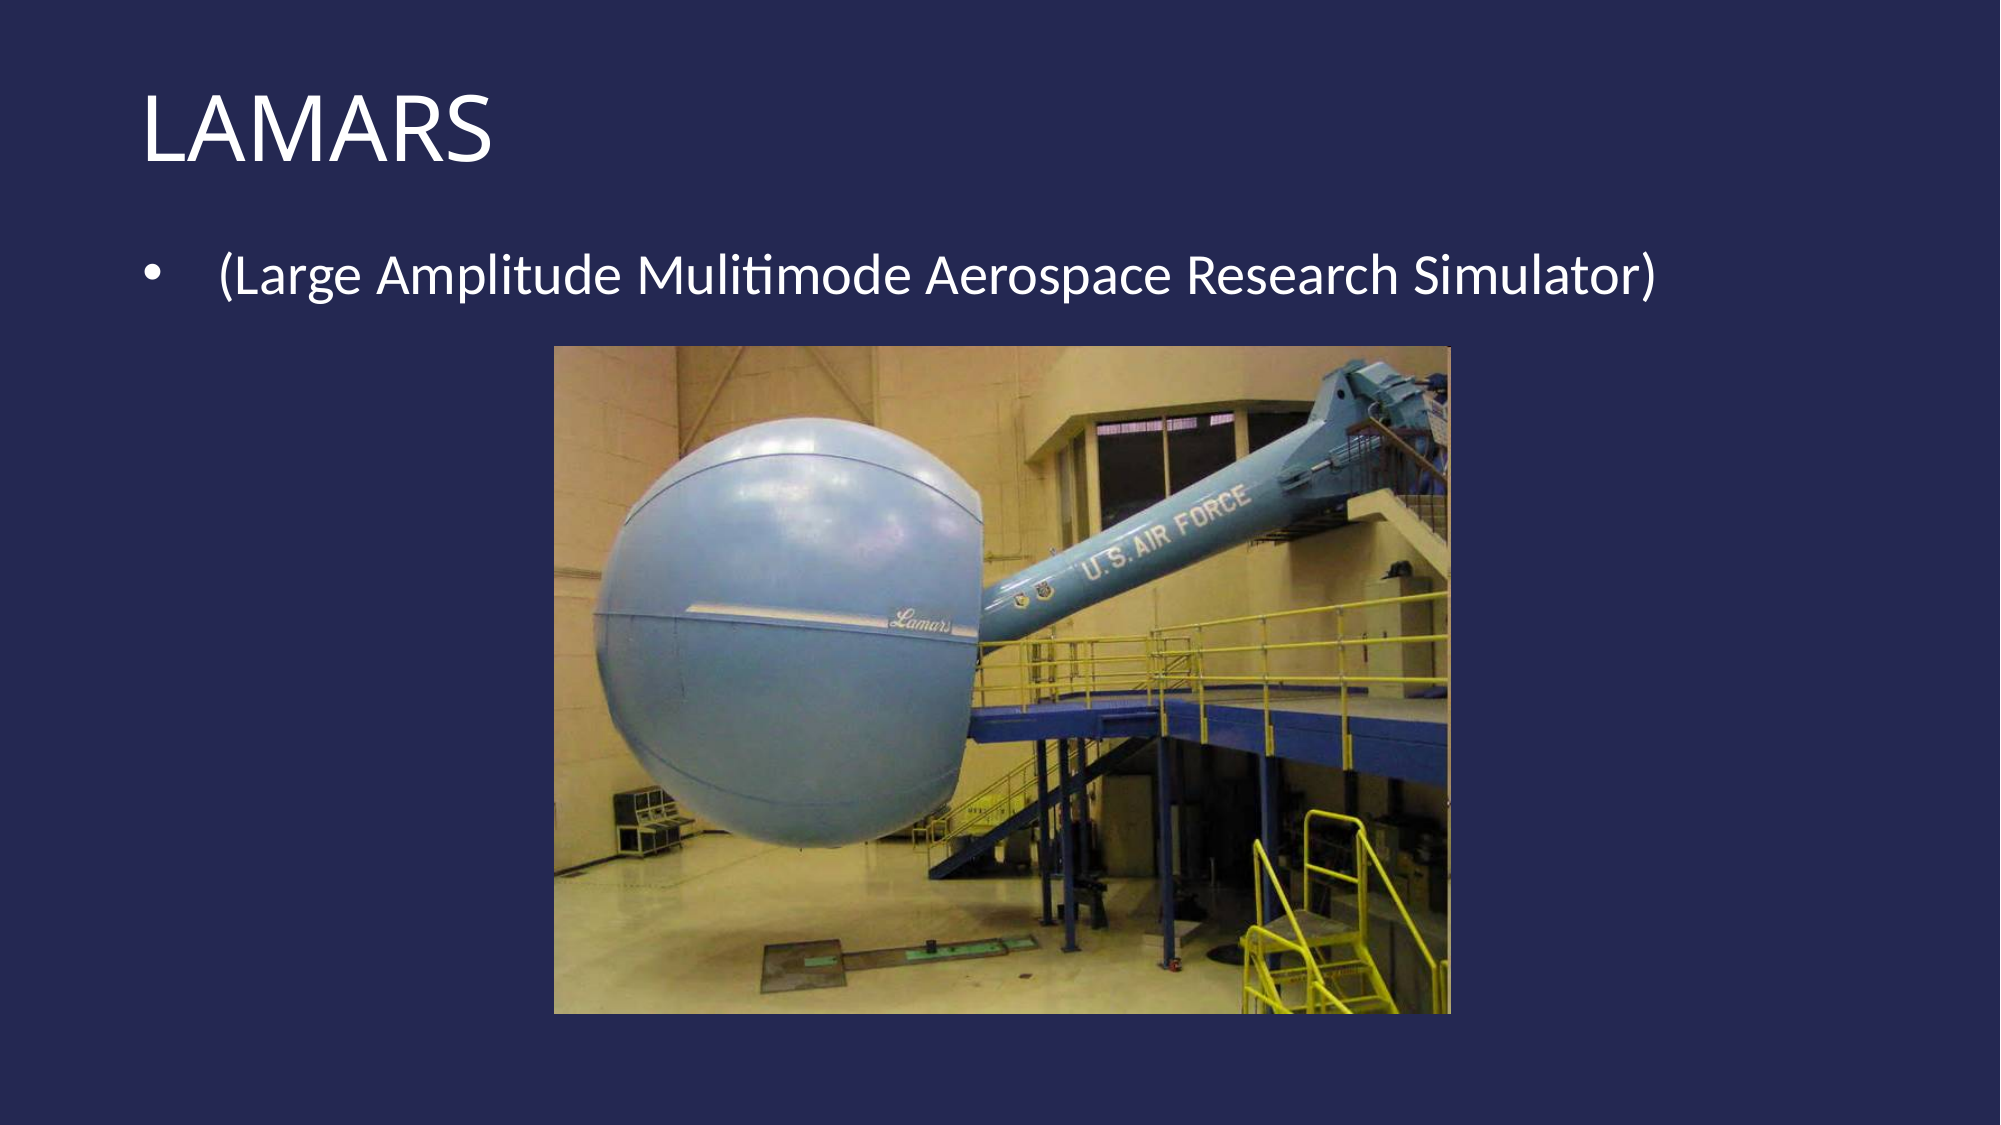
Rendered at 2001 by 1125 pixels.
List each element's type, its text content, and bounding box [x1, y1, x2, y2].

text_box (Large Amplitude Mulitimode Aerospace Research Simulator) [127, 228, 1878, 386]
text_box LAMARS [124, 62, 1737, 189]
picture [554, 386, 1451, 1014]
